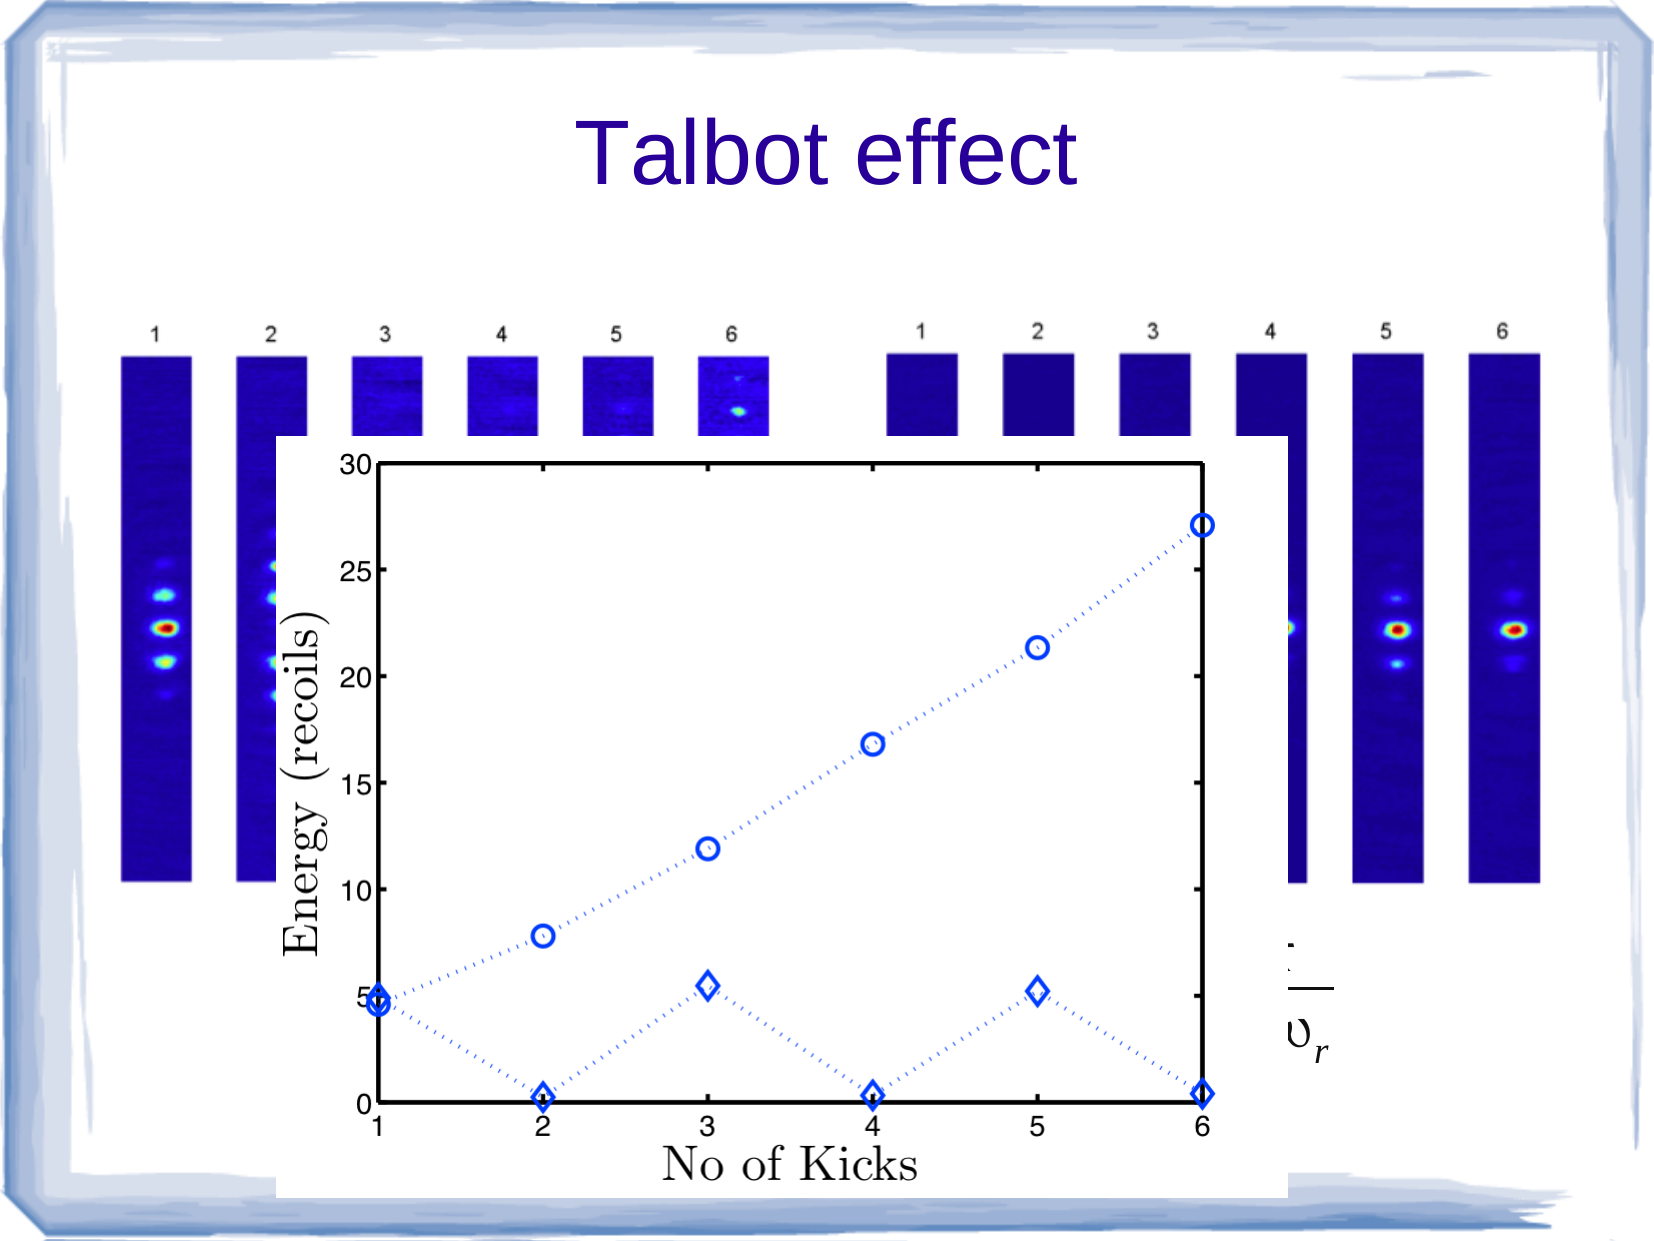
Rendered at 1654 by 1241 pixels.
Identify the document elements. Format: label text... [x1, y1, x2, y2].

picture [0, 0, 1654, 1241]
chart [1288, 921, 1344, 1071]
title Talbot effect [82, 49, 1571, 257]
